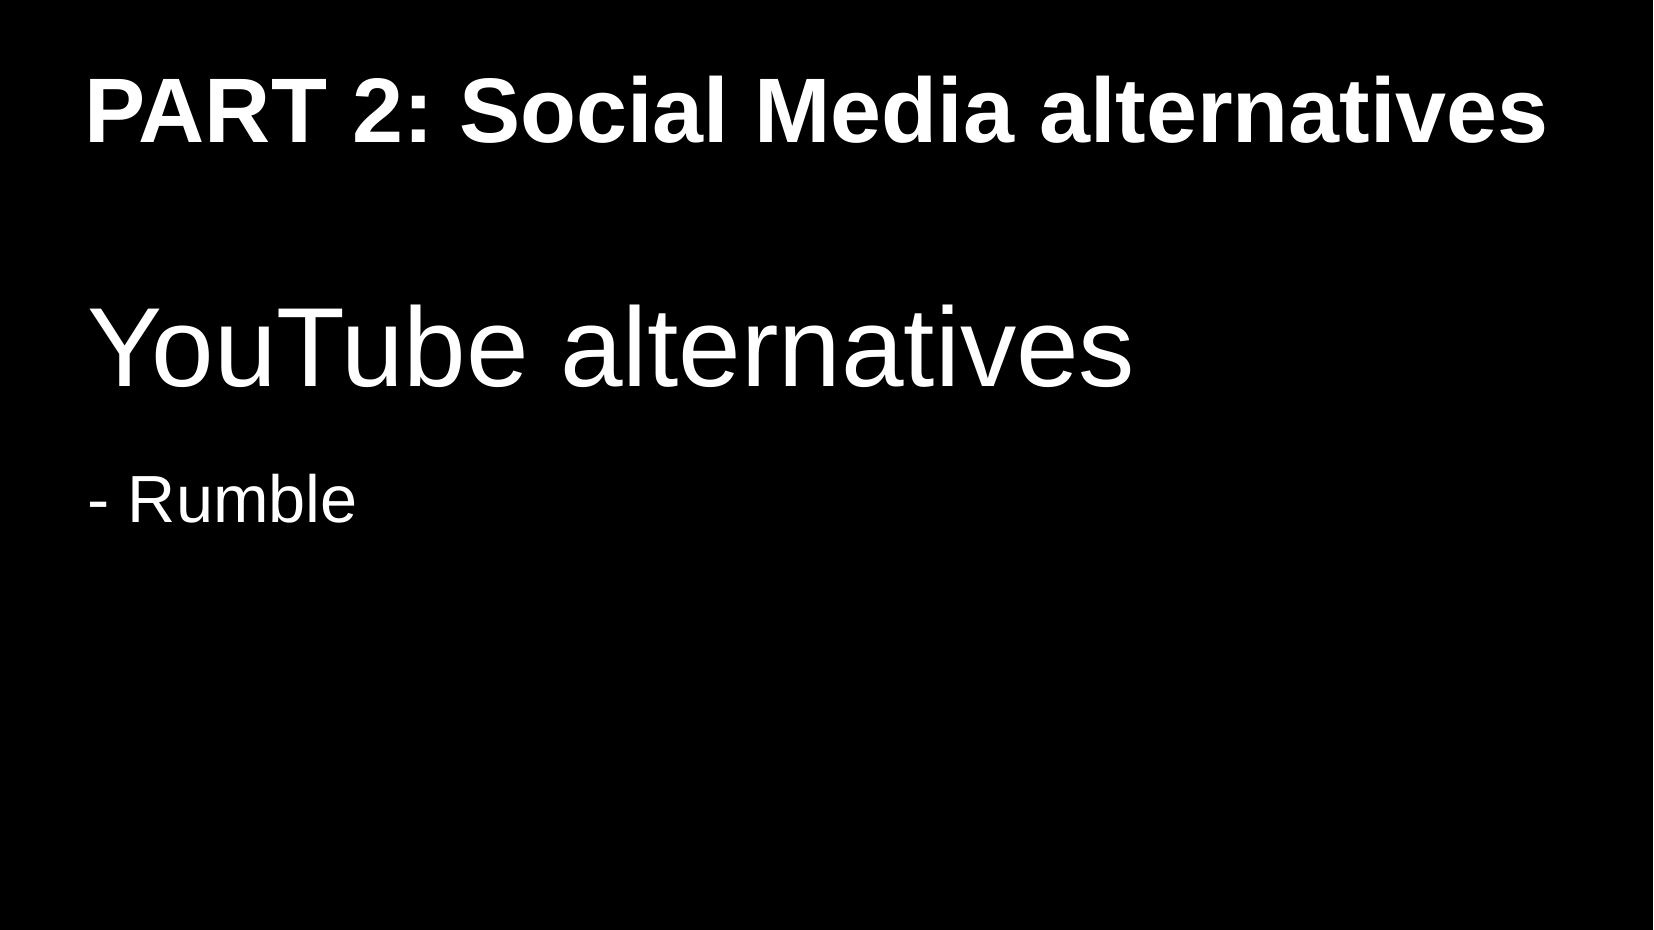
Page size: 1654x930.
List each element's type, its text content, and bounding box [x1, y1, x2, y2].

list - Rumble [87, 462, 1573, 852]
list YouTube alternatives [87, 285, 1573, 447]
title PART 2: Social Media alternatives [84, 56, 1561, 166]
